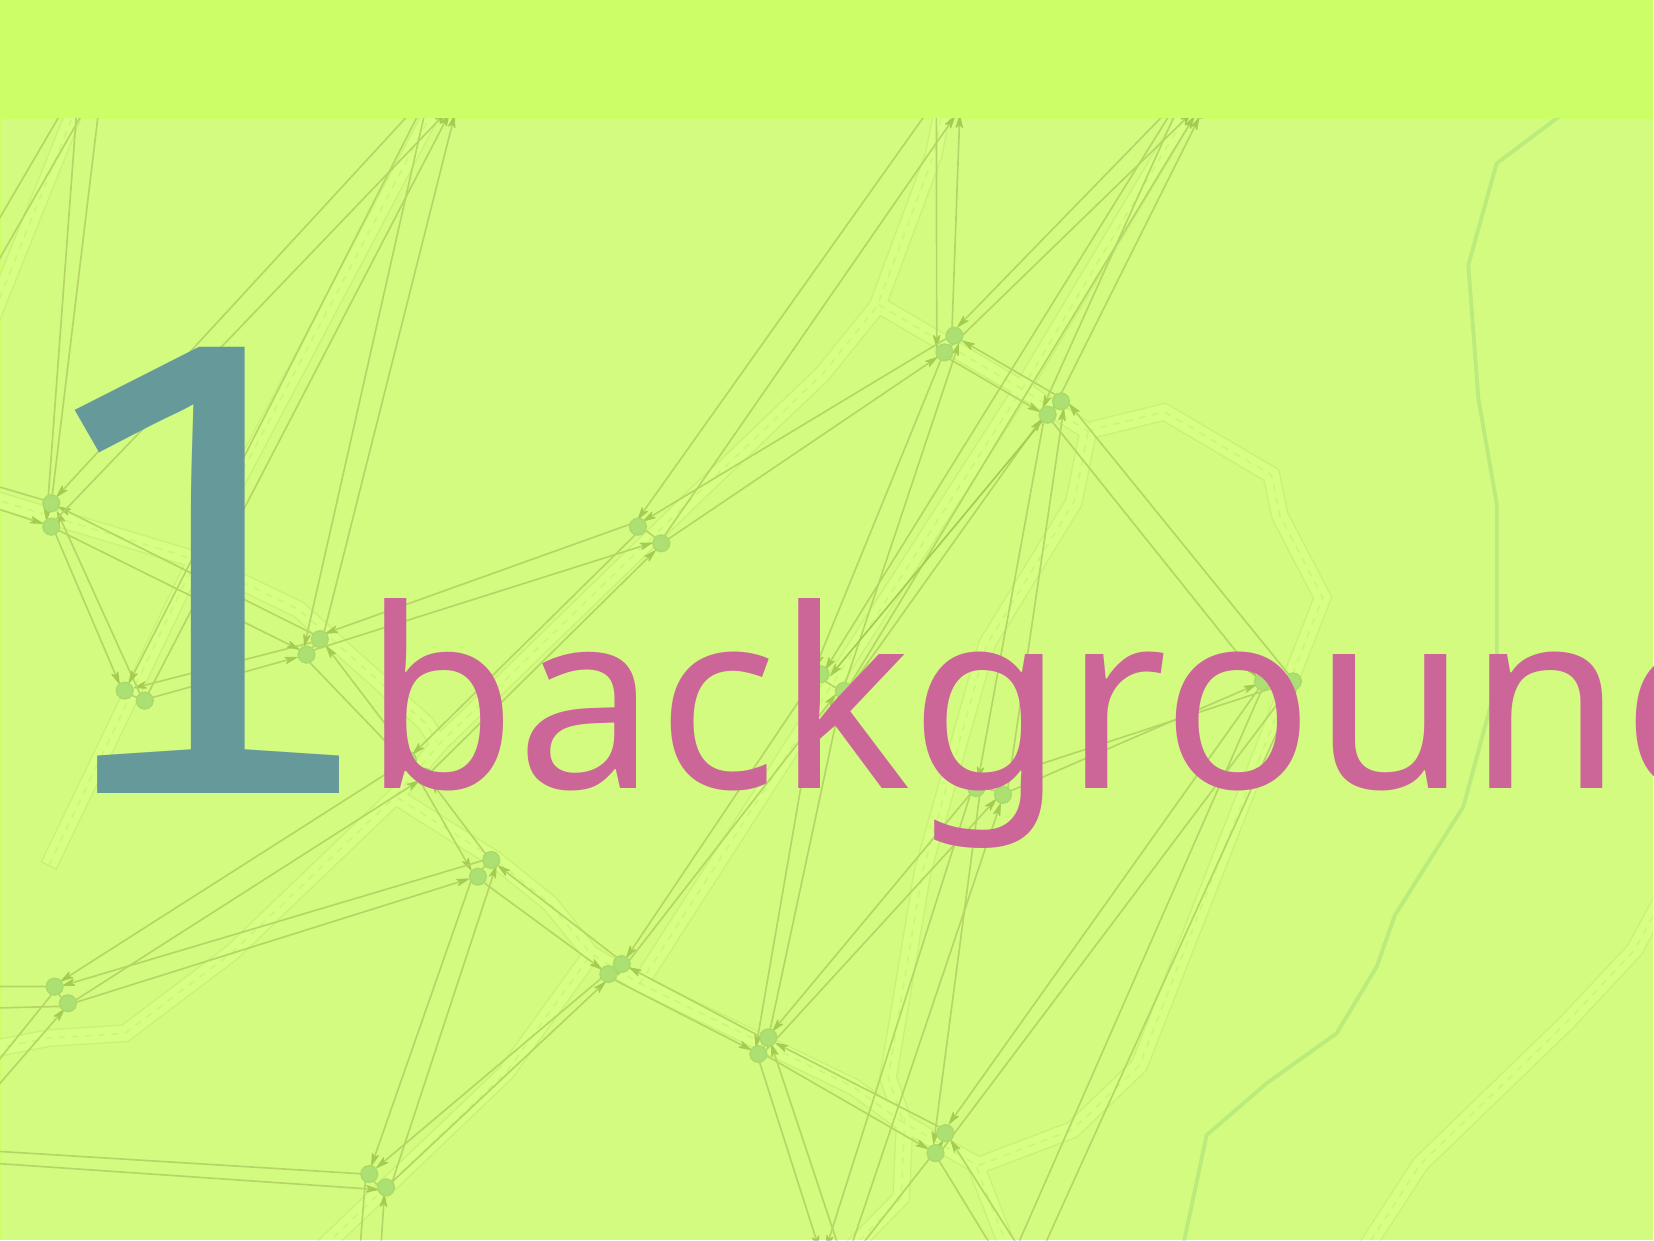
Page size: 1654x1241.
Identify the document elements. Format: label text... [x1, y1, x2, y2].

text_box 1 [0, 118, 405, 884]
text_box background [348, 514, 1605, 910]
picture [0, 118, 1654, 1241]
